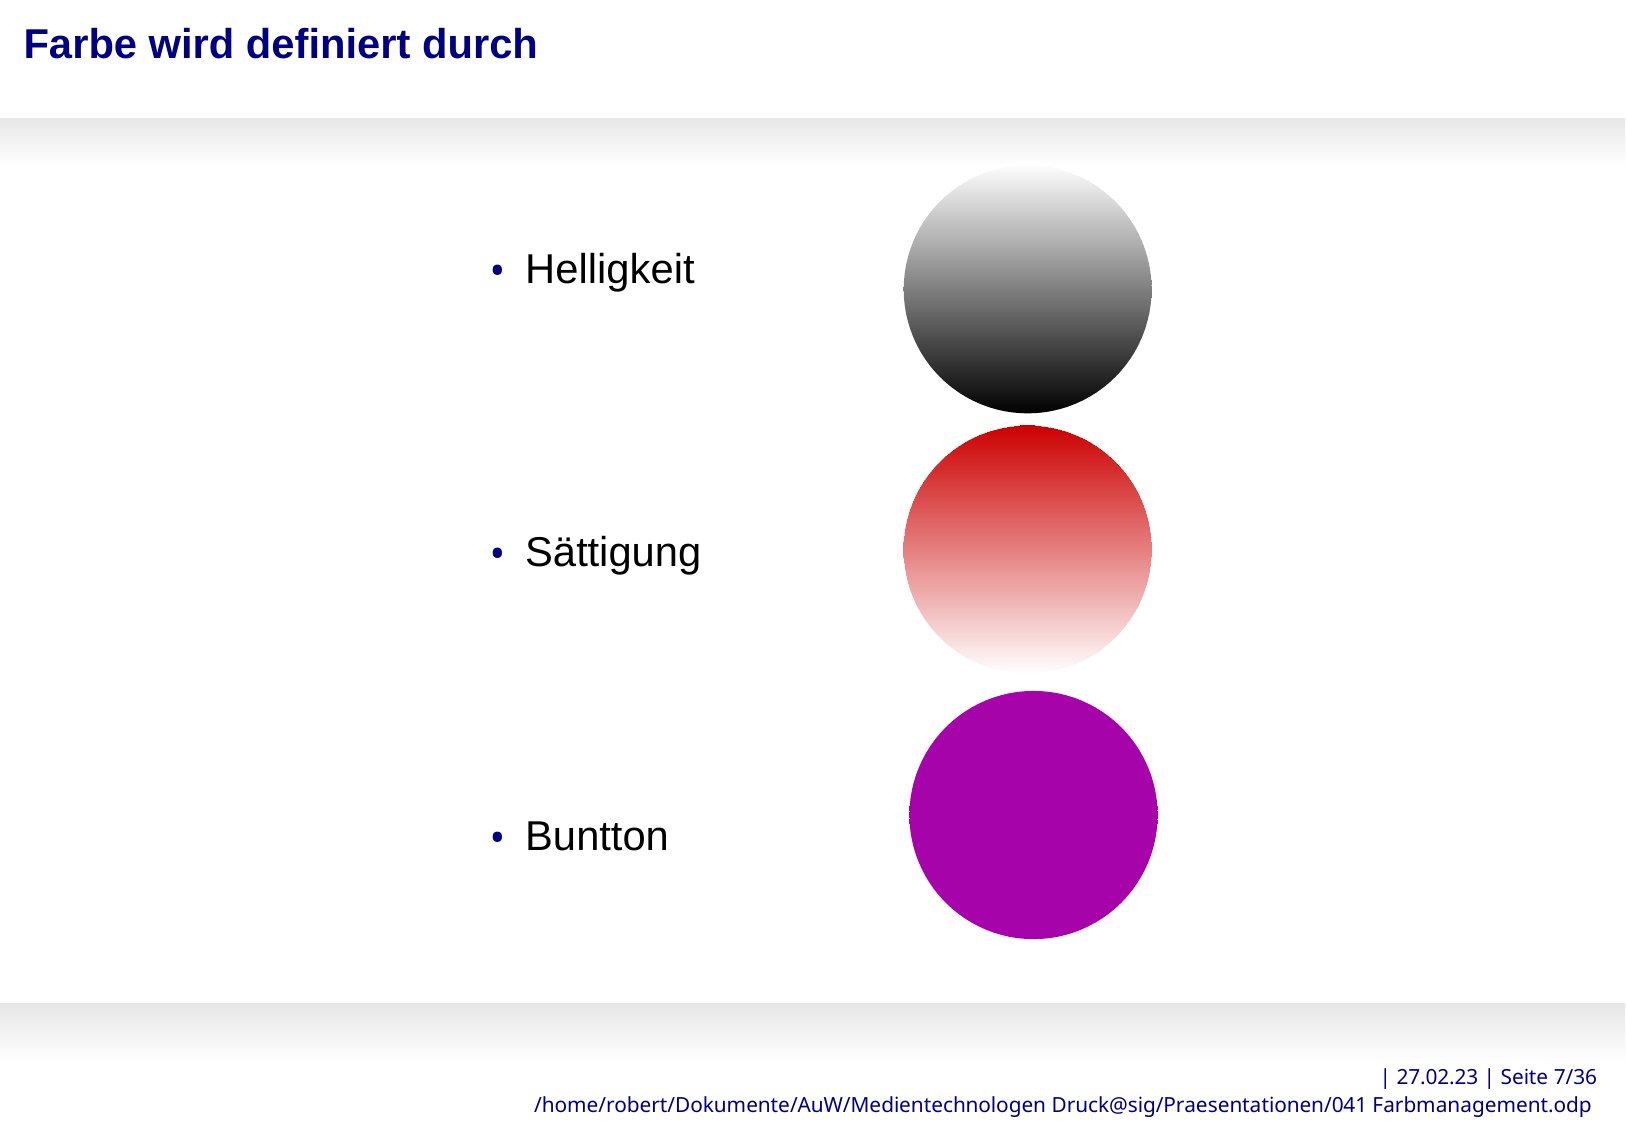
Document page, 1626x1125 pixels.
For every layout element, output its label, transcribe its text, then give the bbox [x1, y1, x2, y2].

title Farbe wird definiert durch [23, 11, 1600, 130]
text_box [903, 165, 1152, 414]
list Helligkeit Sättigung Buntton [442, 236, 1588, 856]
text_box [903, 425, 1152, 674]
text_box [909, 690, 1158, 940]
